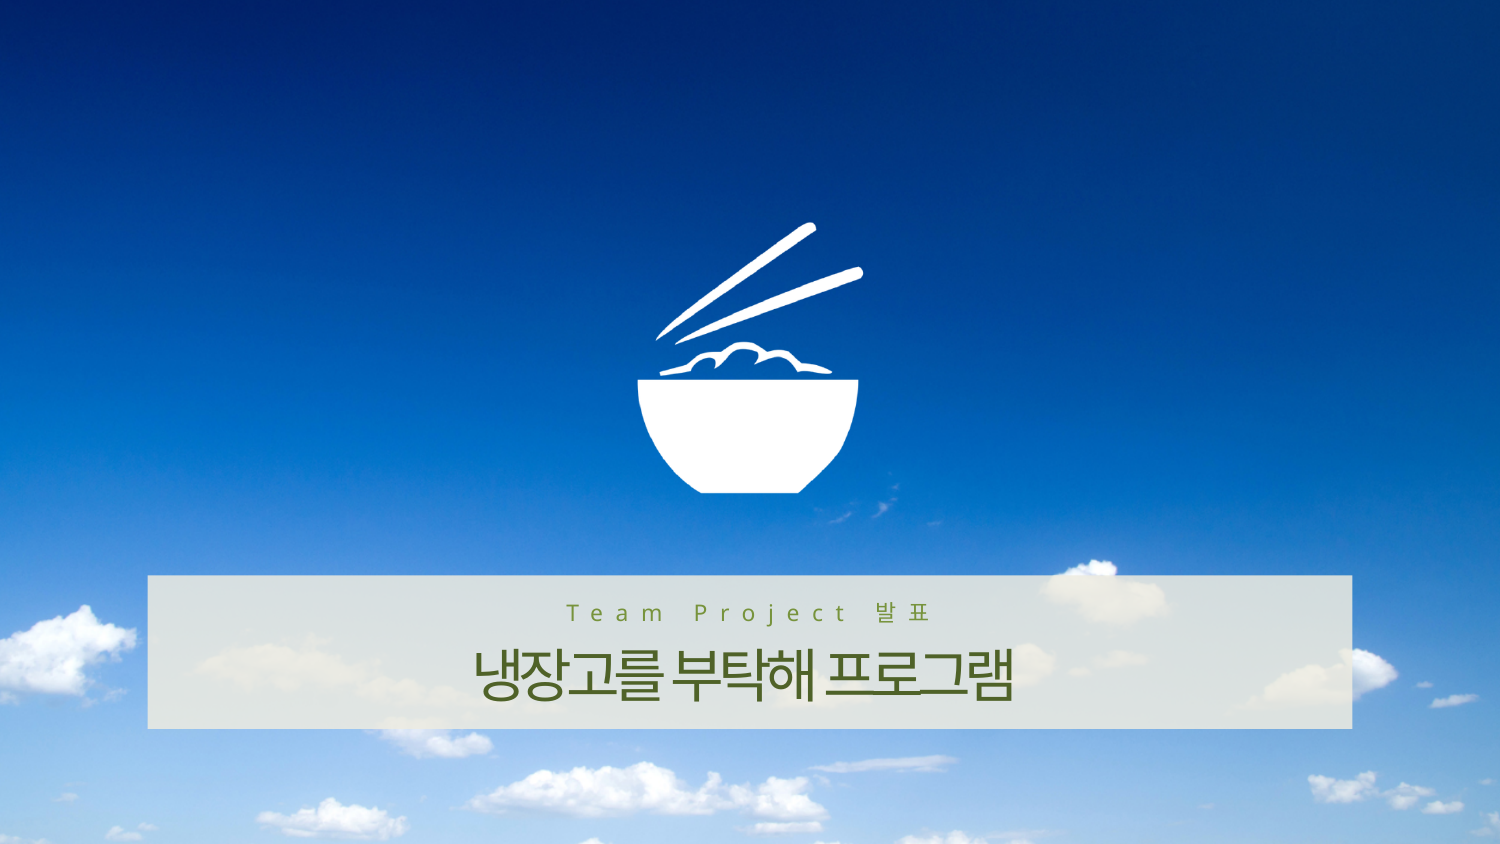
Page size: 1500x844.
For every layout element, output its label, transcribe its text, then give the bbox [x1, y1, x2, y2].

text_box 냉장고를 부탁해 프로그램 [289, 631, 1211, 717]
text_box [147, 575, 1353, 729]
text_box Team Project 발표 [287, 591, 1209, 634]
picture [0, 0, 1500, 844]
